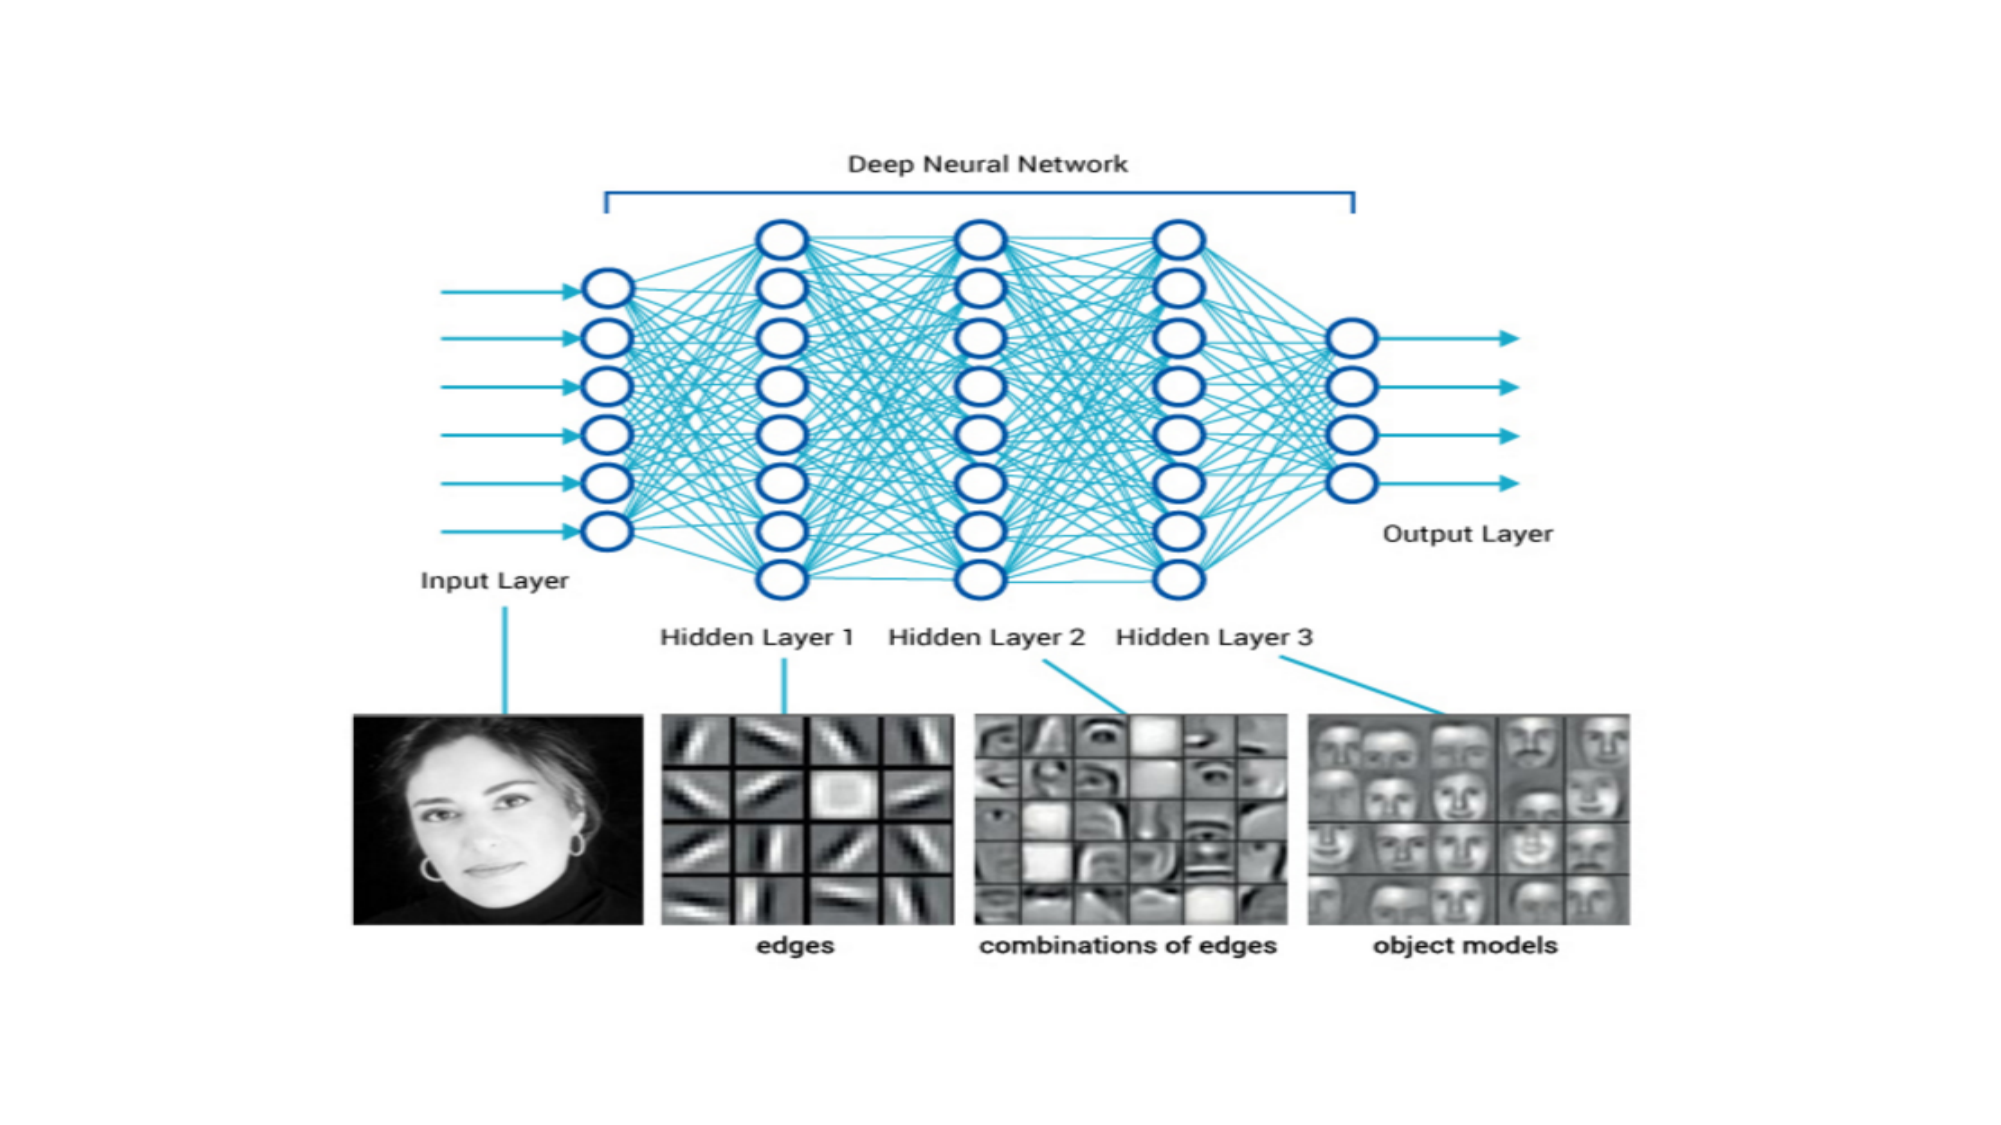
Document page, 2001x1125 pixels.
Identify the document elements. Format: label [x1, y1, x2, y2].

picture [300, 134, 1666, 991]
